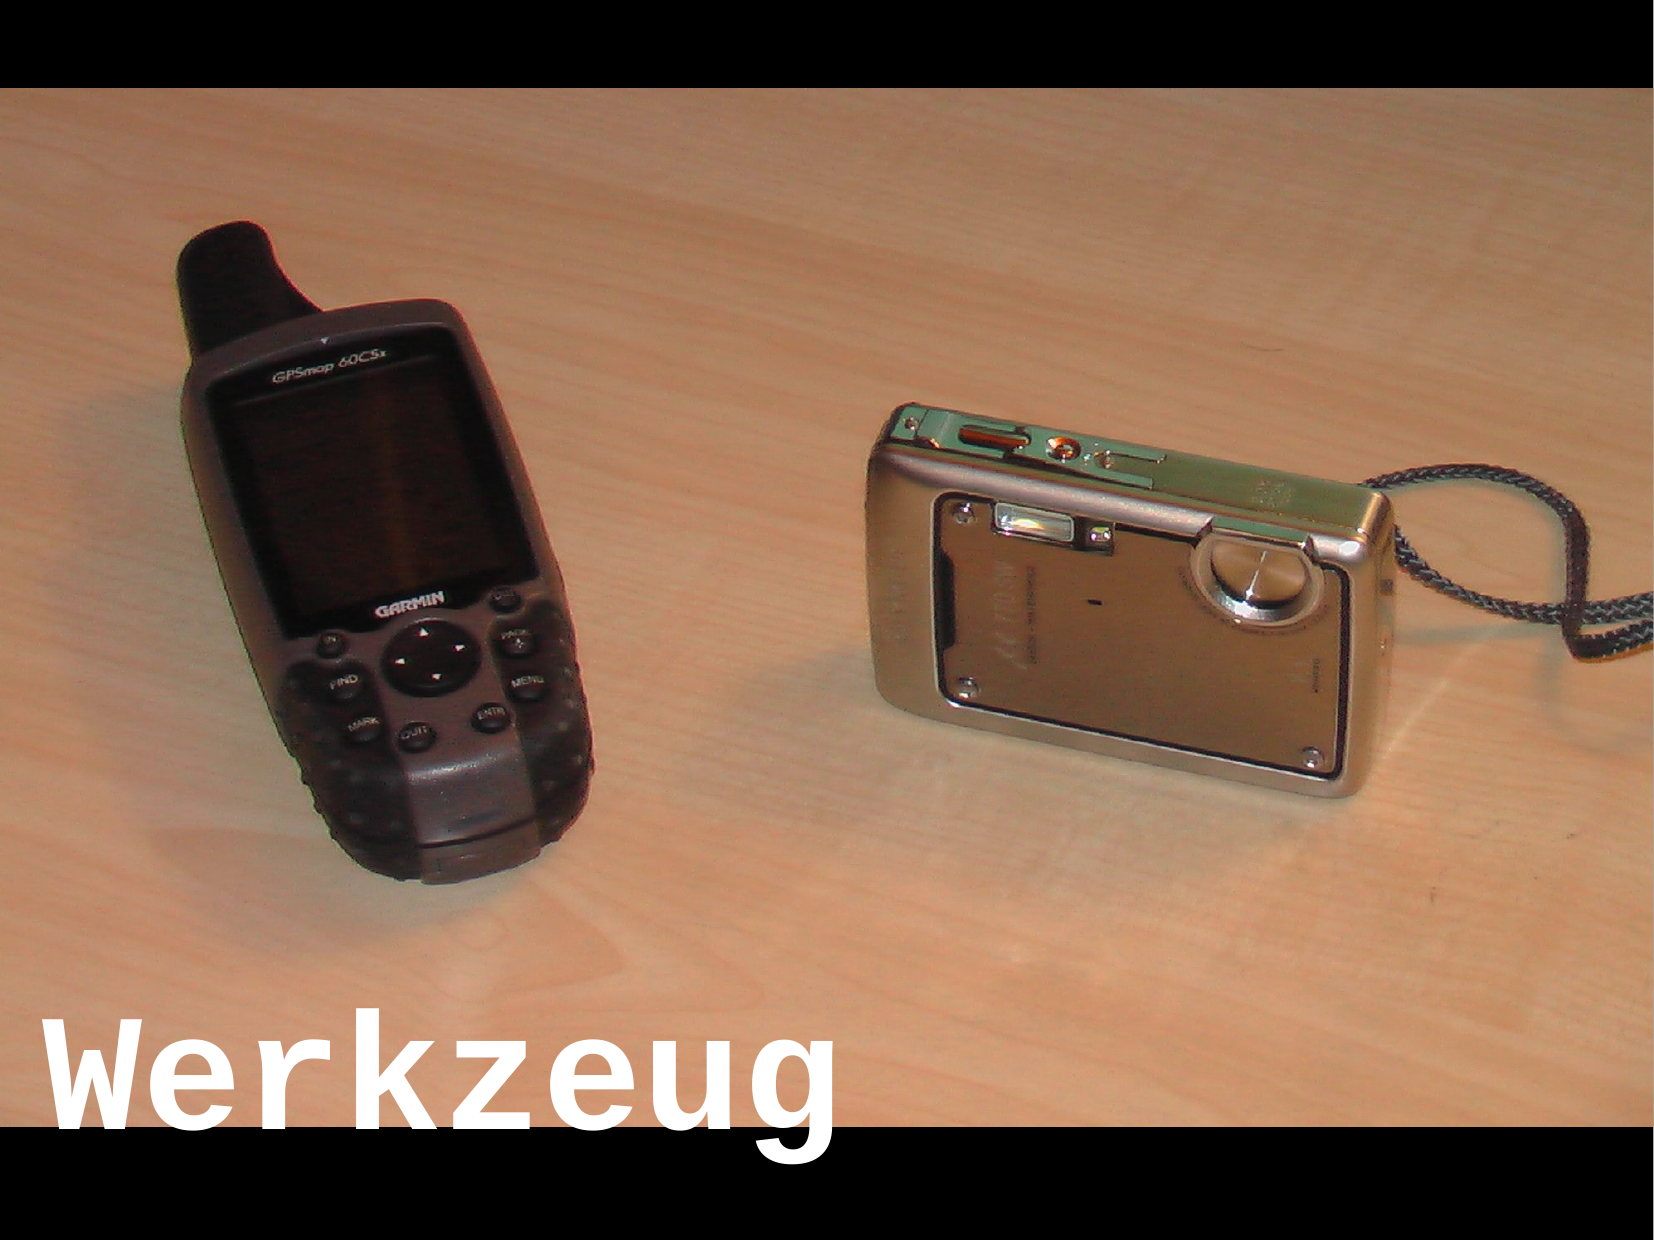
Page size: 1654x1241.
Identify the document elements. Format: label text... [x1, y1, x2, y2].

picture [0, 88, 1654, 1127]
title Werkzeug [0, 988, 886, 1182]
